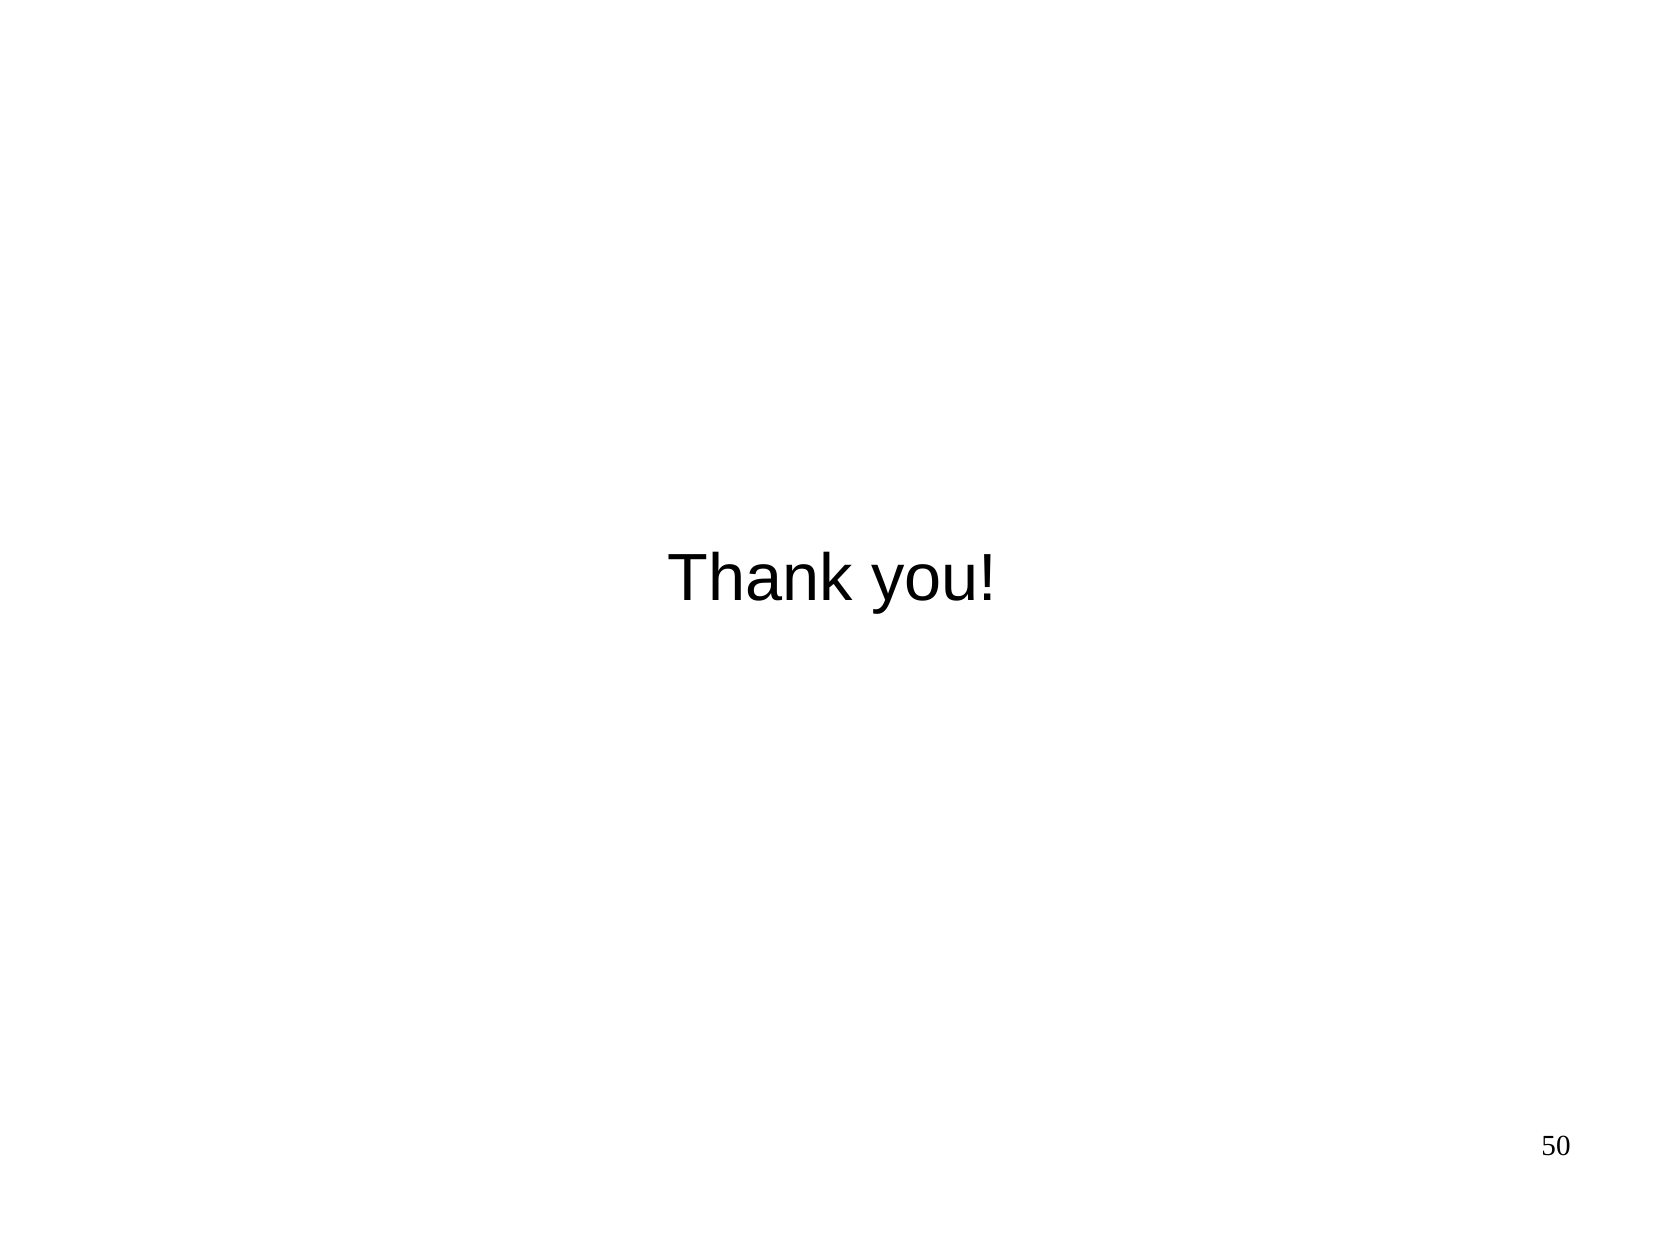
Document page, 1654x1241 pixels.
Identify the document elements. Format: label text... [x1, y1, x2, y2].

title Thank you! [90, 526, 1576, 628]
